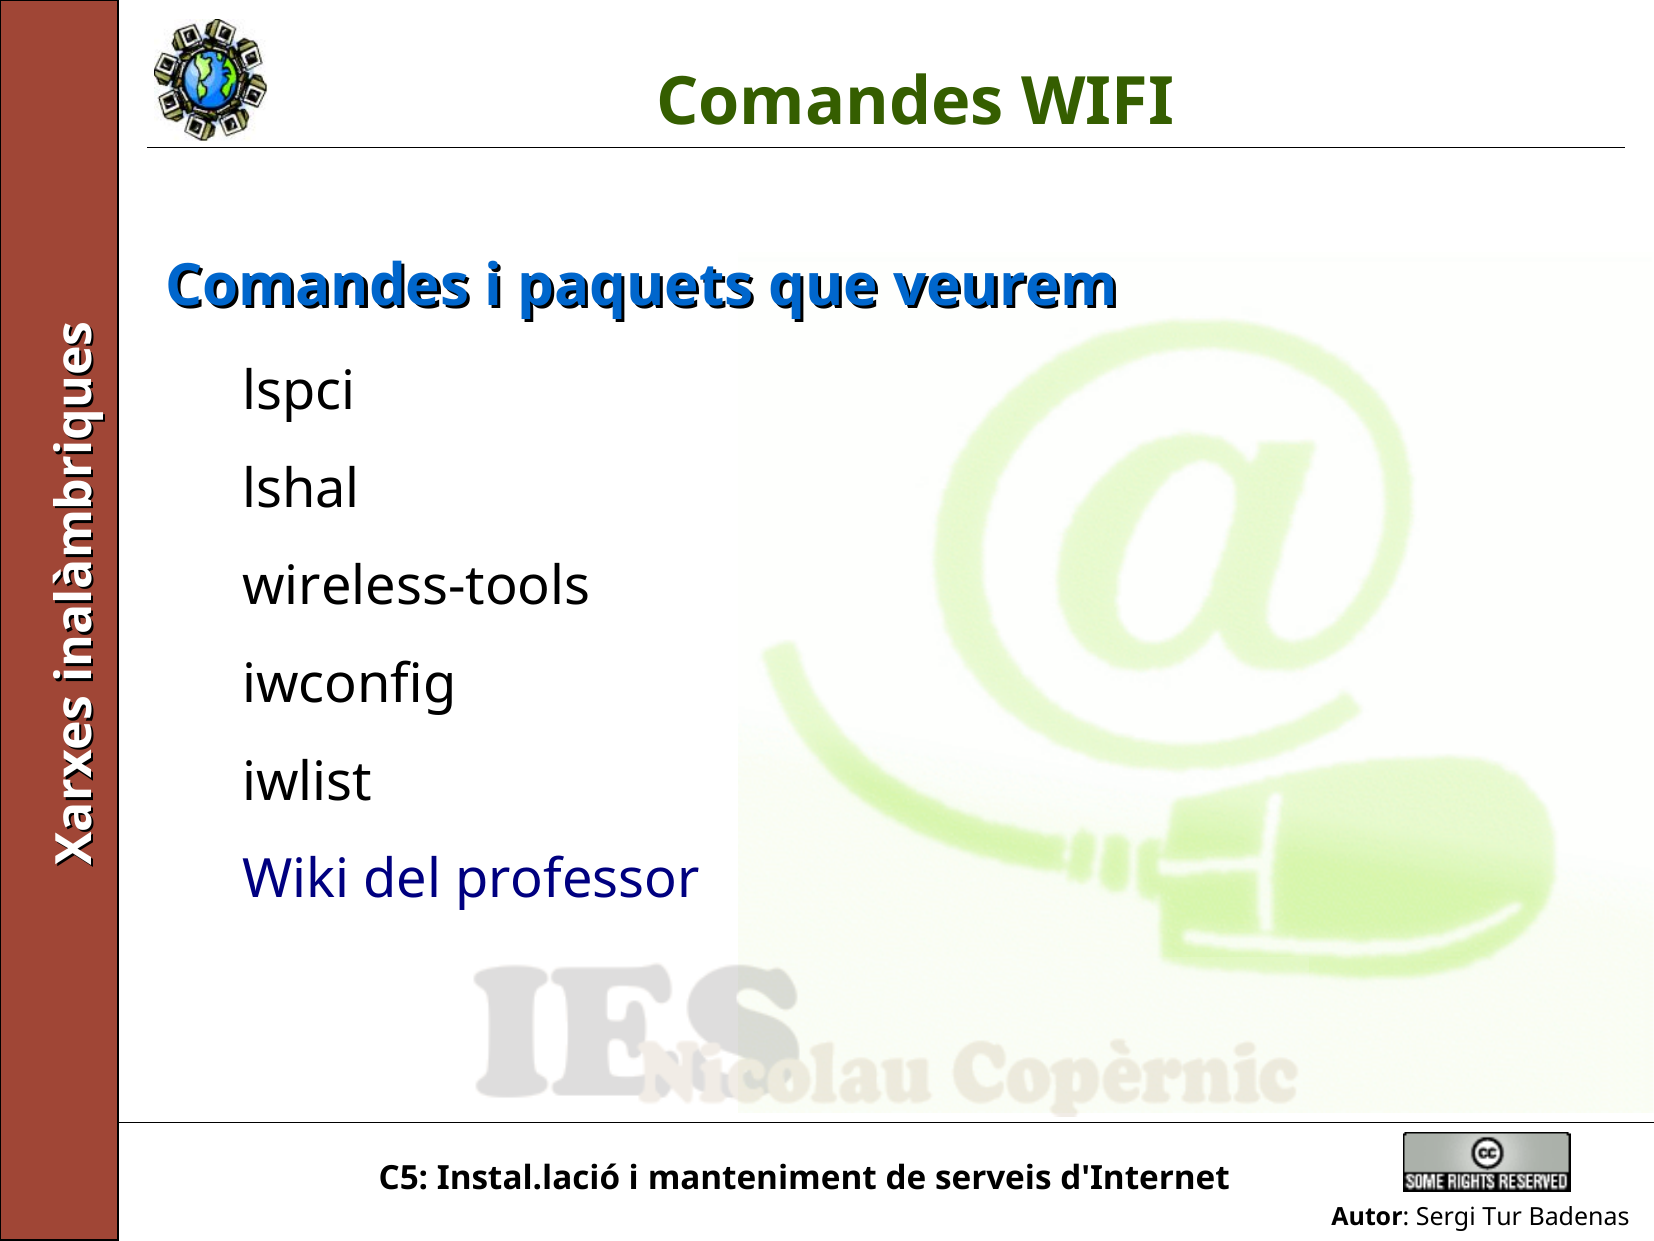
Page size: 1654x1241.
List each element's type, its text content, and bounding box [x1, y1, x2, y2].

picture [154, 19, 268, 142]
picture [466, 252, 1654, 1117]
picture [1403, 1132, 1571, 1192]
title Comandes WIFI [171, 56, 1654, 141]
list Comandes i paquets que veurem lspci lshal wireless-tools iwconfig iwlist Wiki del professor [147, 242, 1636, 1078]
